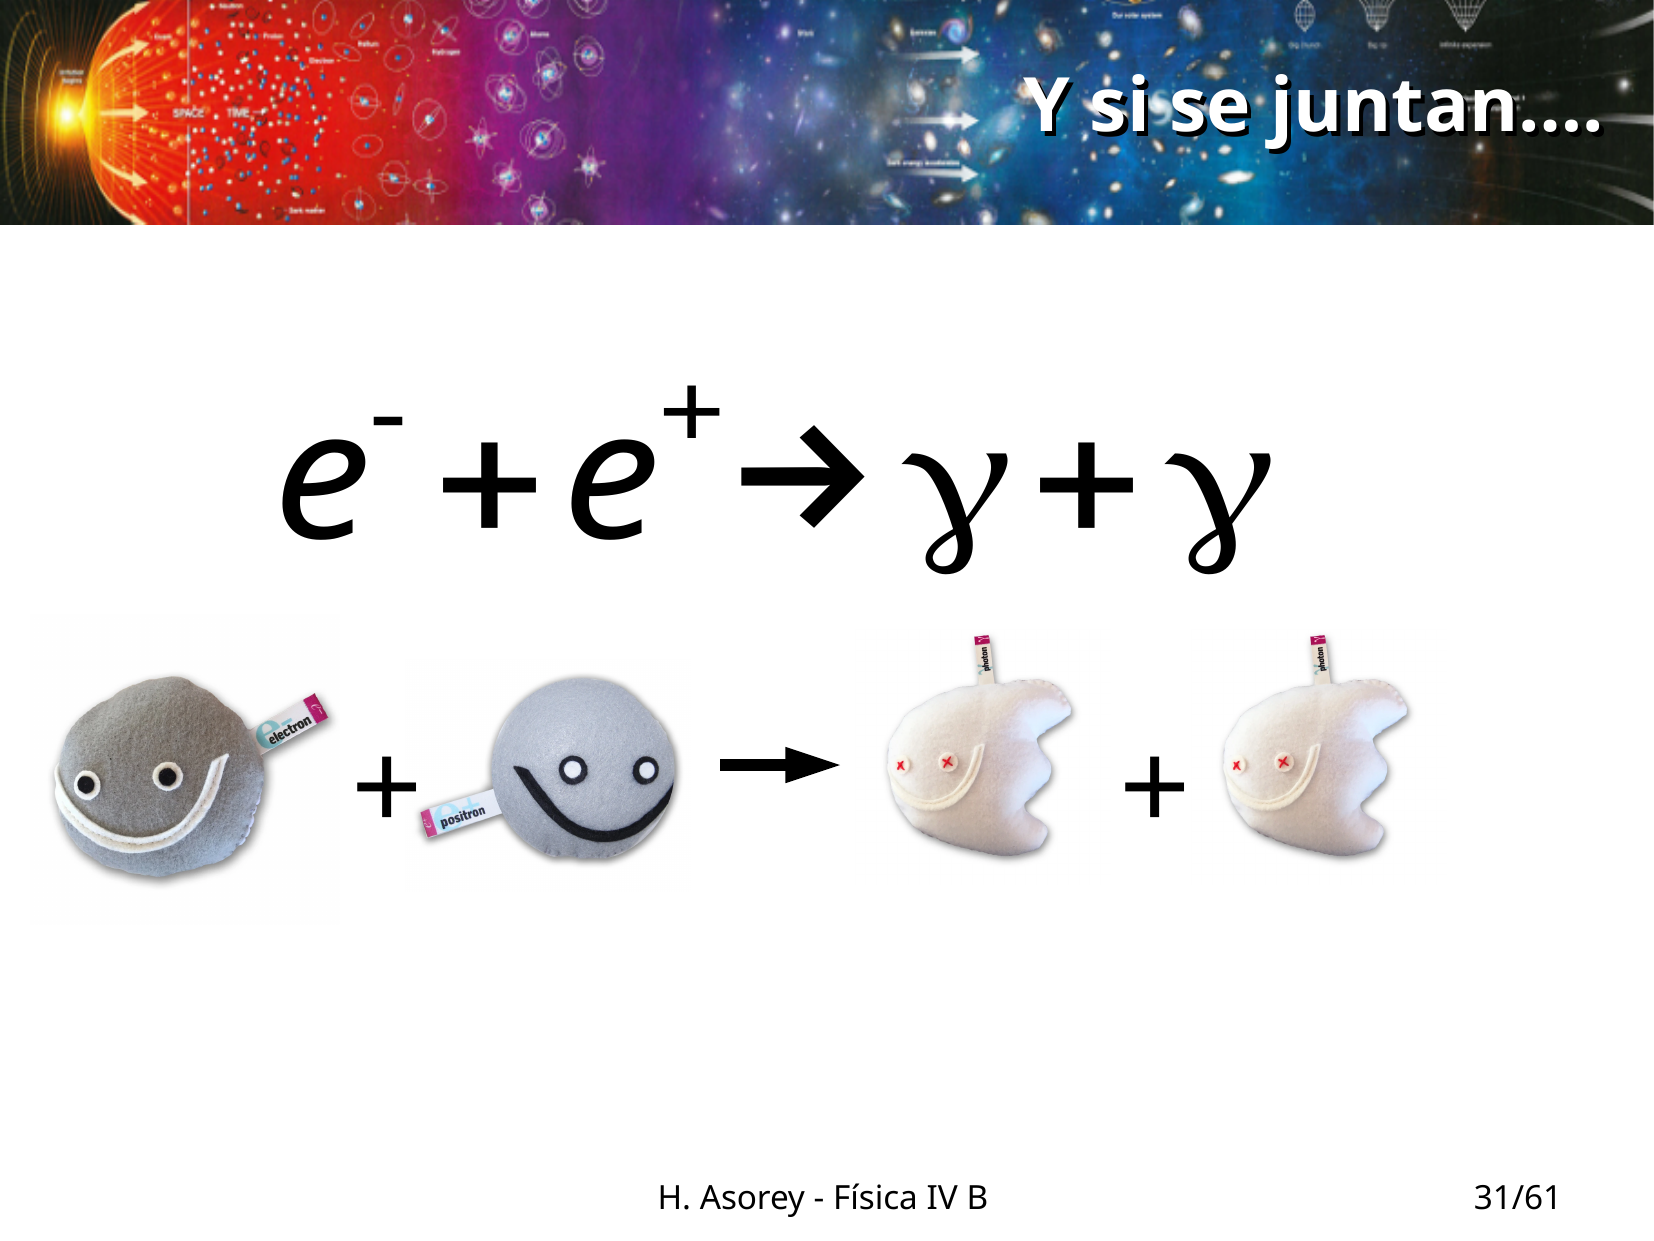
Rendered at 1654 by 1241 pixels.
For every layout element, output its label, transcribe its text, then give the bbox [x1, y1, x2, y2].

picture [30, 614, 340, 925]
title Y si se juntan…. [45, 15, 1606, 191]
picture [855, 629, 1111, 886]
text_box + [1104, 690, 1191, 857]
text_box + [337, 690, 425, 857]
picture [405, 659, 691, 892]
picture [1191, 629, 1447, 886]
chart [255, 345, 1297, 586]
picture [0, 0, 1654, 225]
